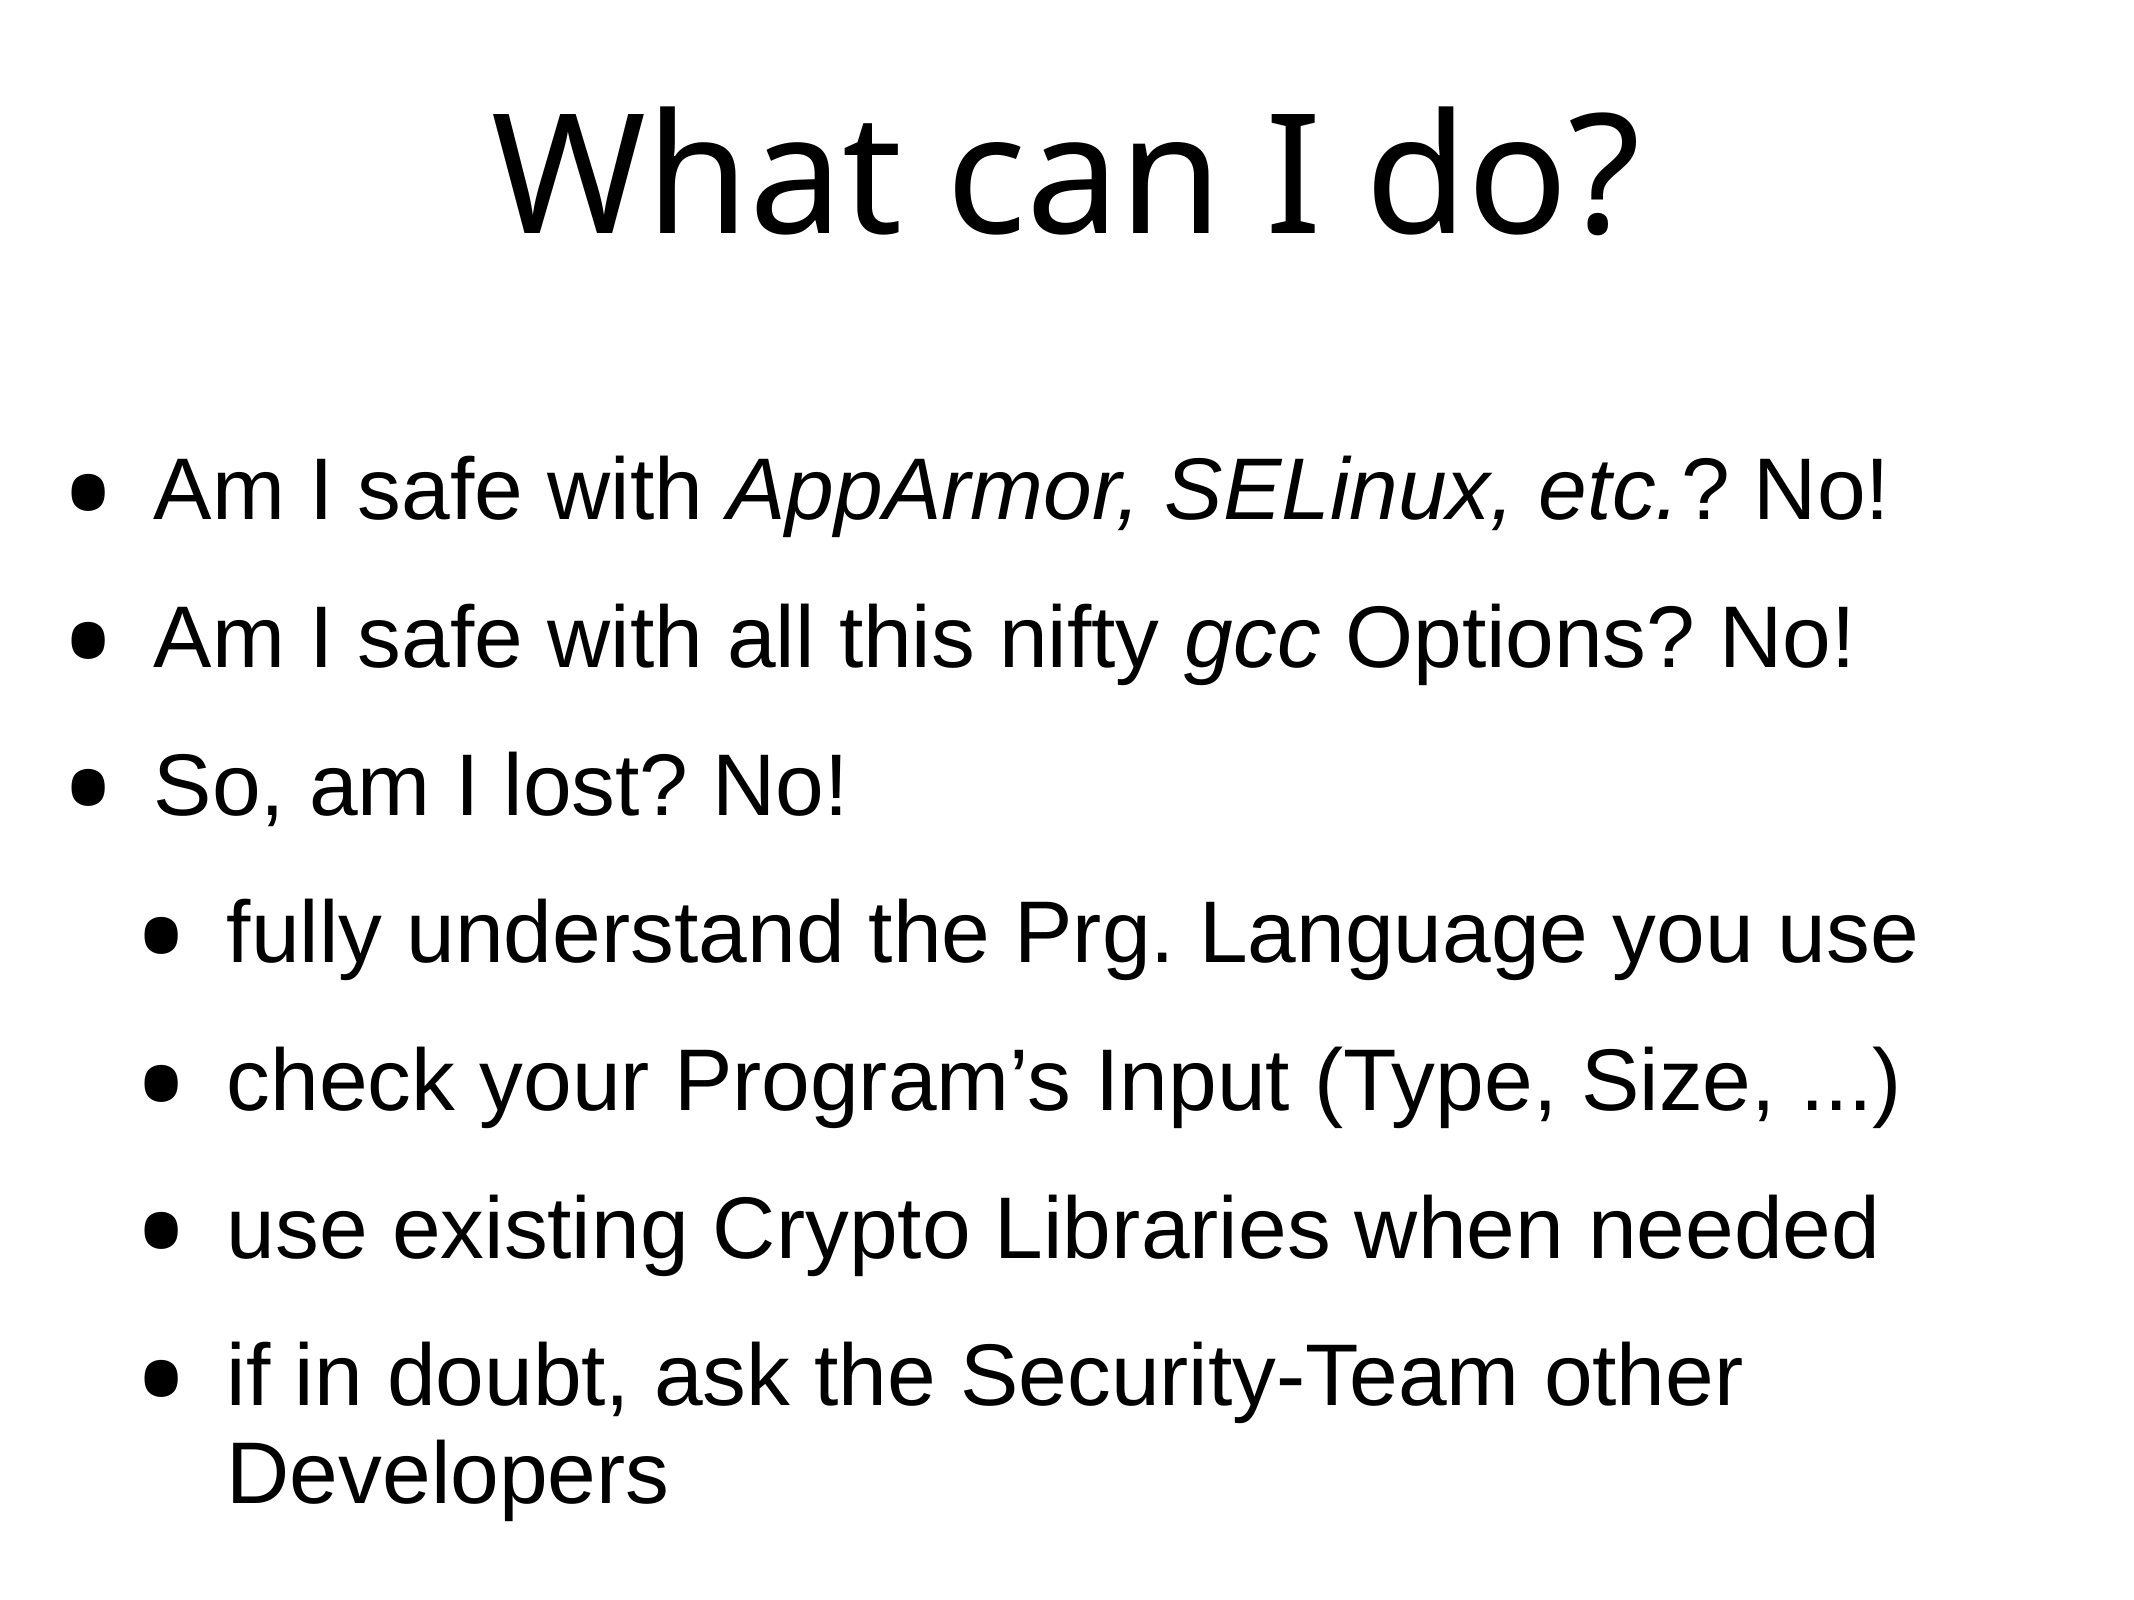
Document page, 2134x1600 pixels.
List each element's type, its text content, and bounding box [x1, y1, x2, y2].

title What can I do? [208, 41, 1925, 296]
list Am I safe with AppArmor, SELinux, etc.? No! Am I safe with all this nifty gcc Options? No! So, am I lost? No! fully understand the Prg. Language you use check your Program’s Input (Type, Size, ...) use existing Crypto Libraries when needed if in doubt, ask the Security-Team other Developers [0, 399, 2097, 1563]
